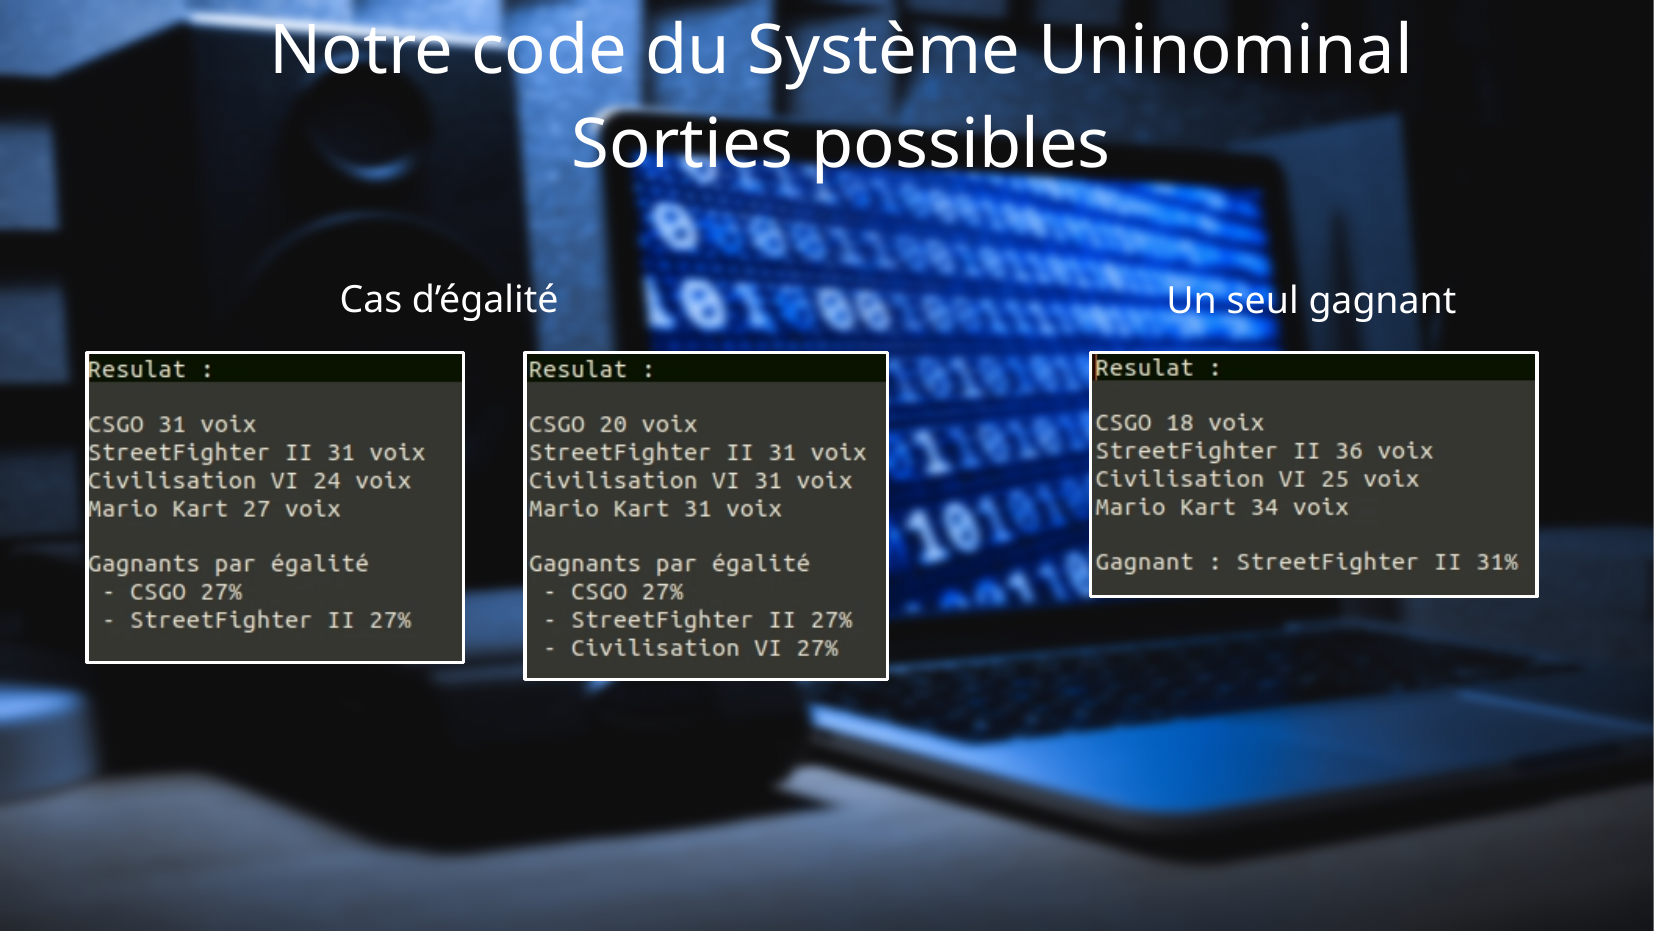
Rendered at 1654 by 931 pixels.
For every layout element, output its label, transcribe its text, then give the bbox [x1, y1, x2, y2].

text_box Cas d’égalité [324, 264, 680, 325]
title Notre code du Système Uninominal Sorties possibles [265, 11, 1418, 178]
picture [0, 0, 1654, 931]
text_box Un seul gagnant [1151, 265, 1506, 326]
